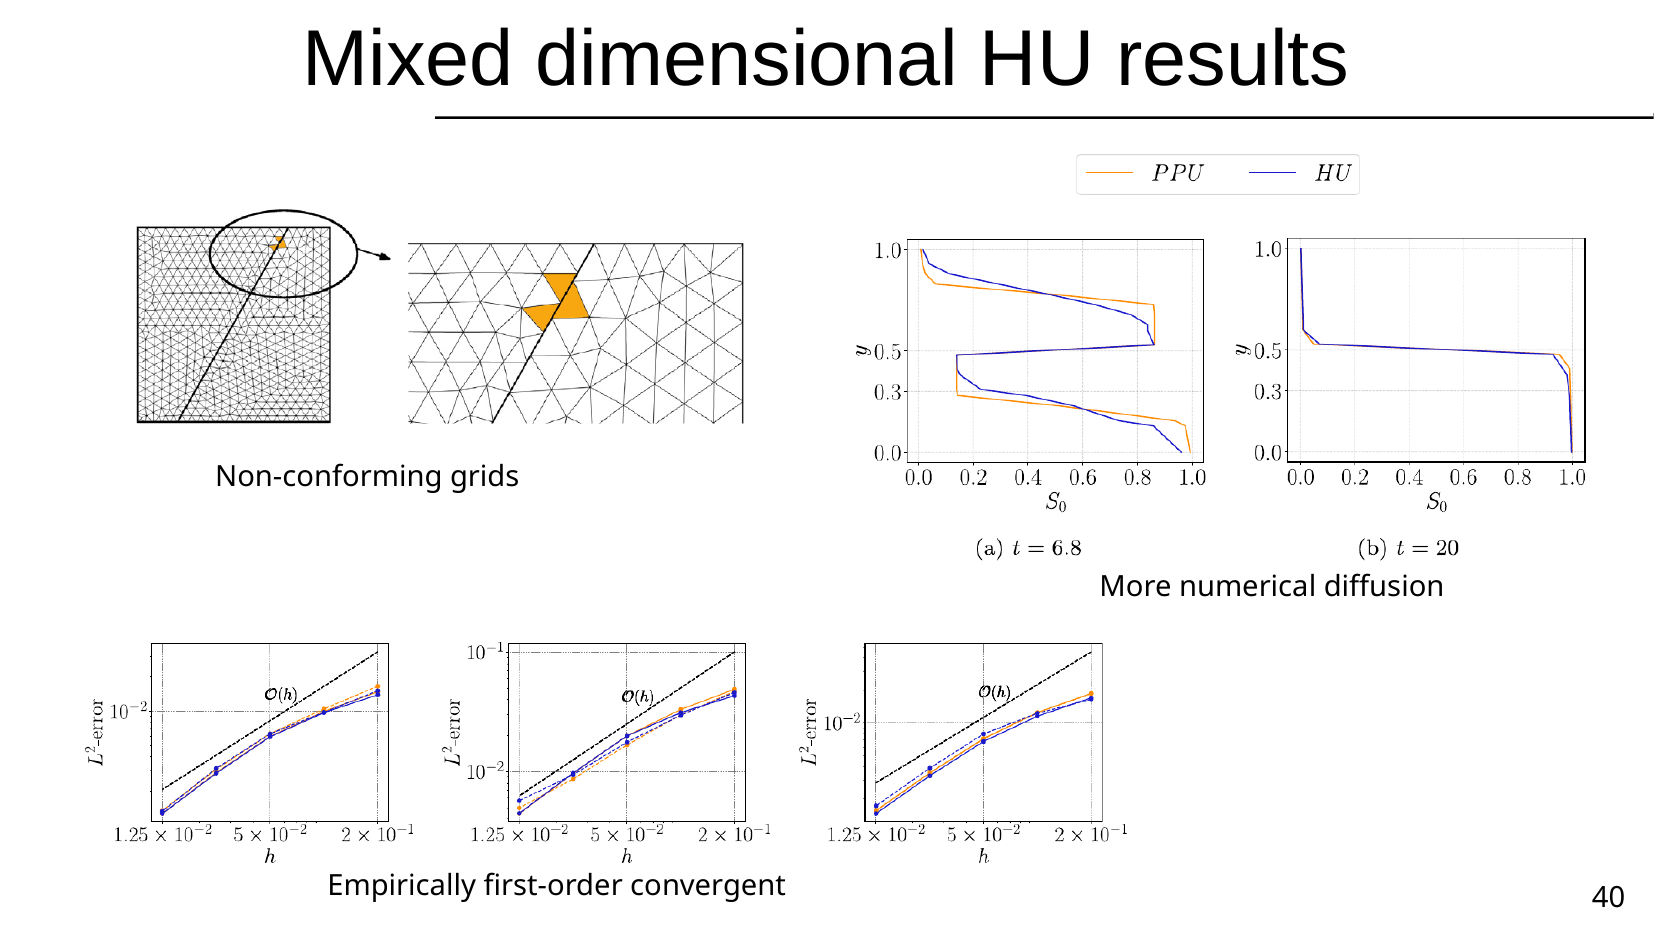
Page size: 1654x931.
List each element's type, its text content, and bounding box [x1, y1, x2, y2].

text_box More numerical diffusion [1084, 558, 1480, 624]
text_box Non-conforming grids [200, 448, 647, 505]
picture [848, 148, 1598, 566]
picture [79, 632, 1134, 867]
picture [128, 203, 748, 437]
title Mixed dimensional HU results [0, 0, 1654, 117]
text_box Empirically first-order convergent [312, 856, 804, 913]
